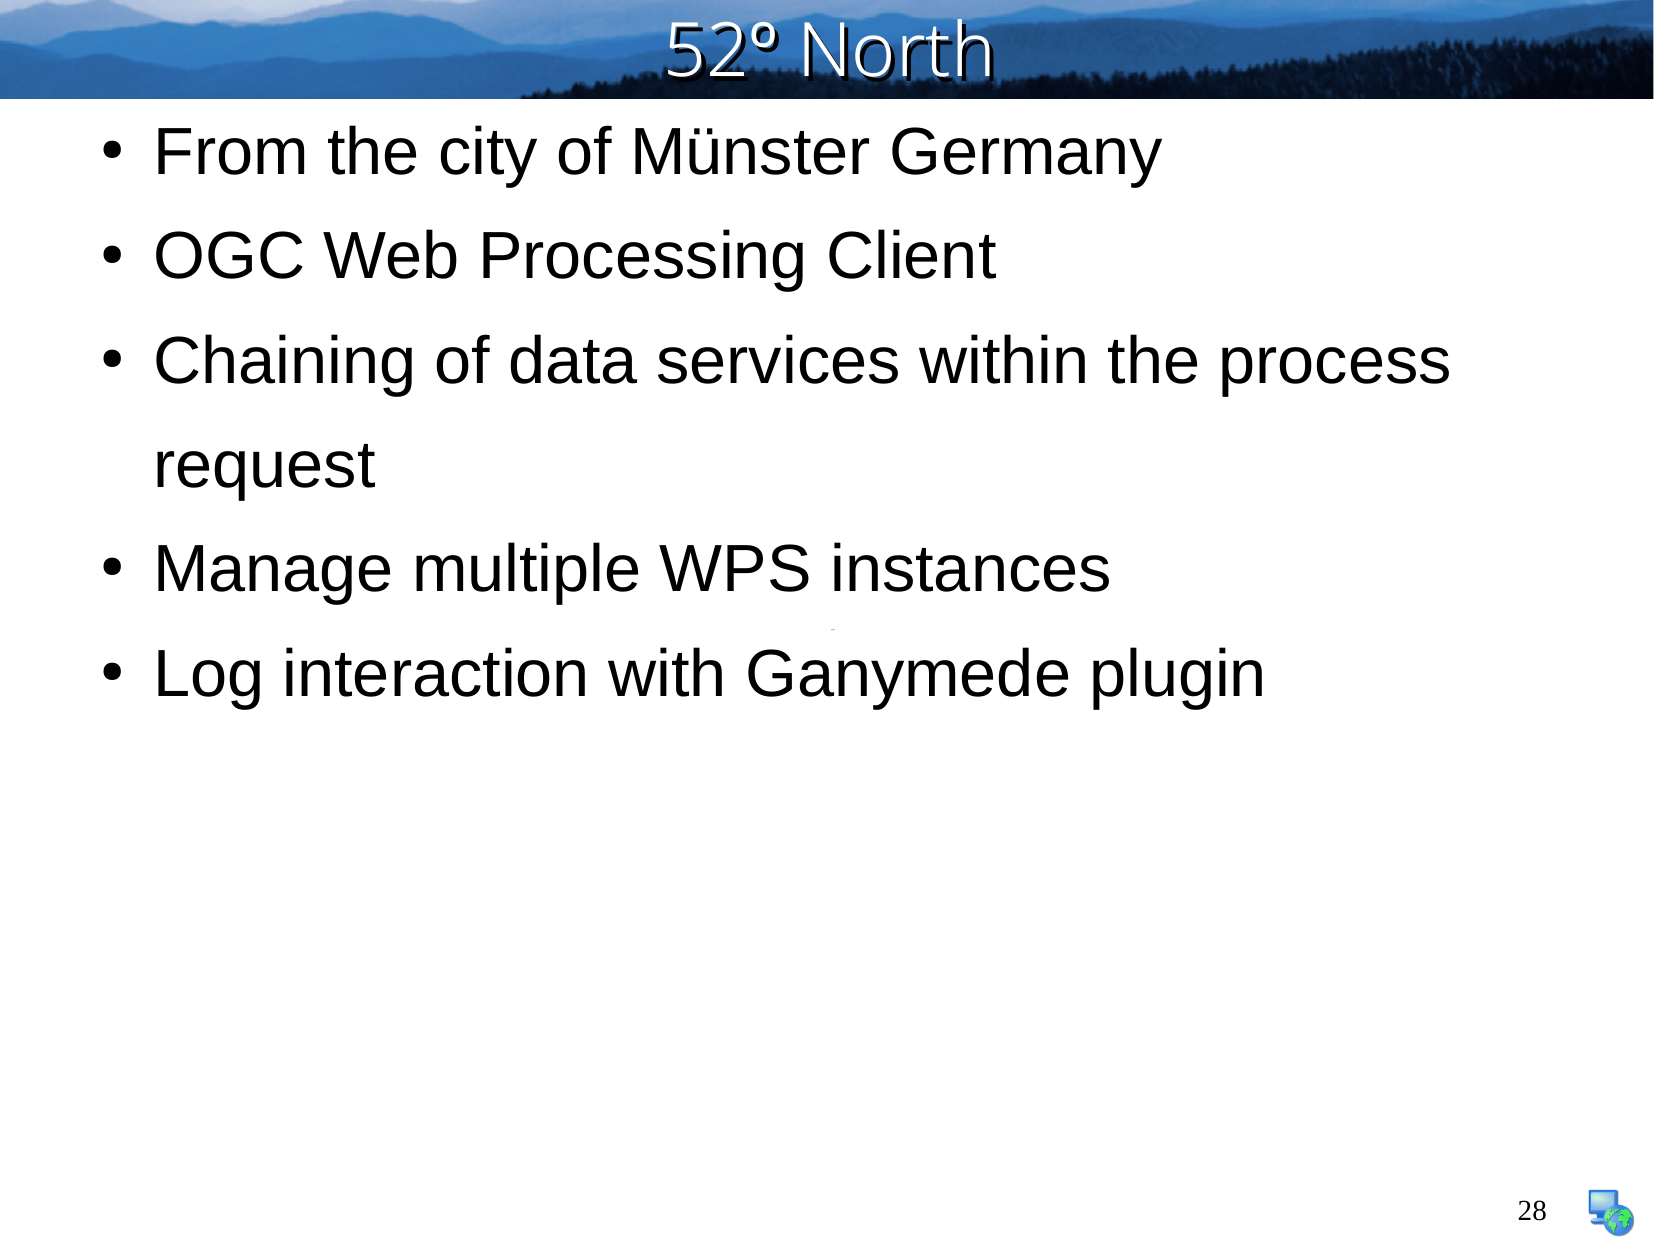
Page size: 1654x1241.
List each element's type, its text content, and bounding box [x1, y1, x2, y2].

title 52º North [49, 0, 1611, 96]
picture [1588, 1189, 1635, 1238]
picture [0, 0, 1654, 99]
list From the city of Münster Germany OGC Web Processing Client Chaining of data services within the process request Manage multiple WPS instances Log interaction with Ganymede plugin [82, 114, 1571, 1184]
